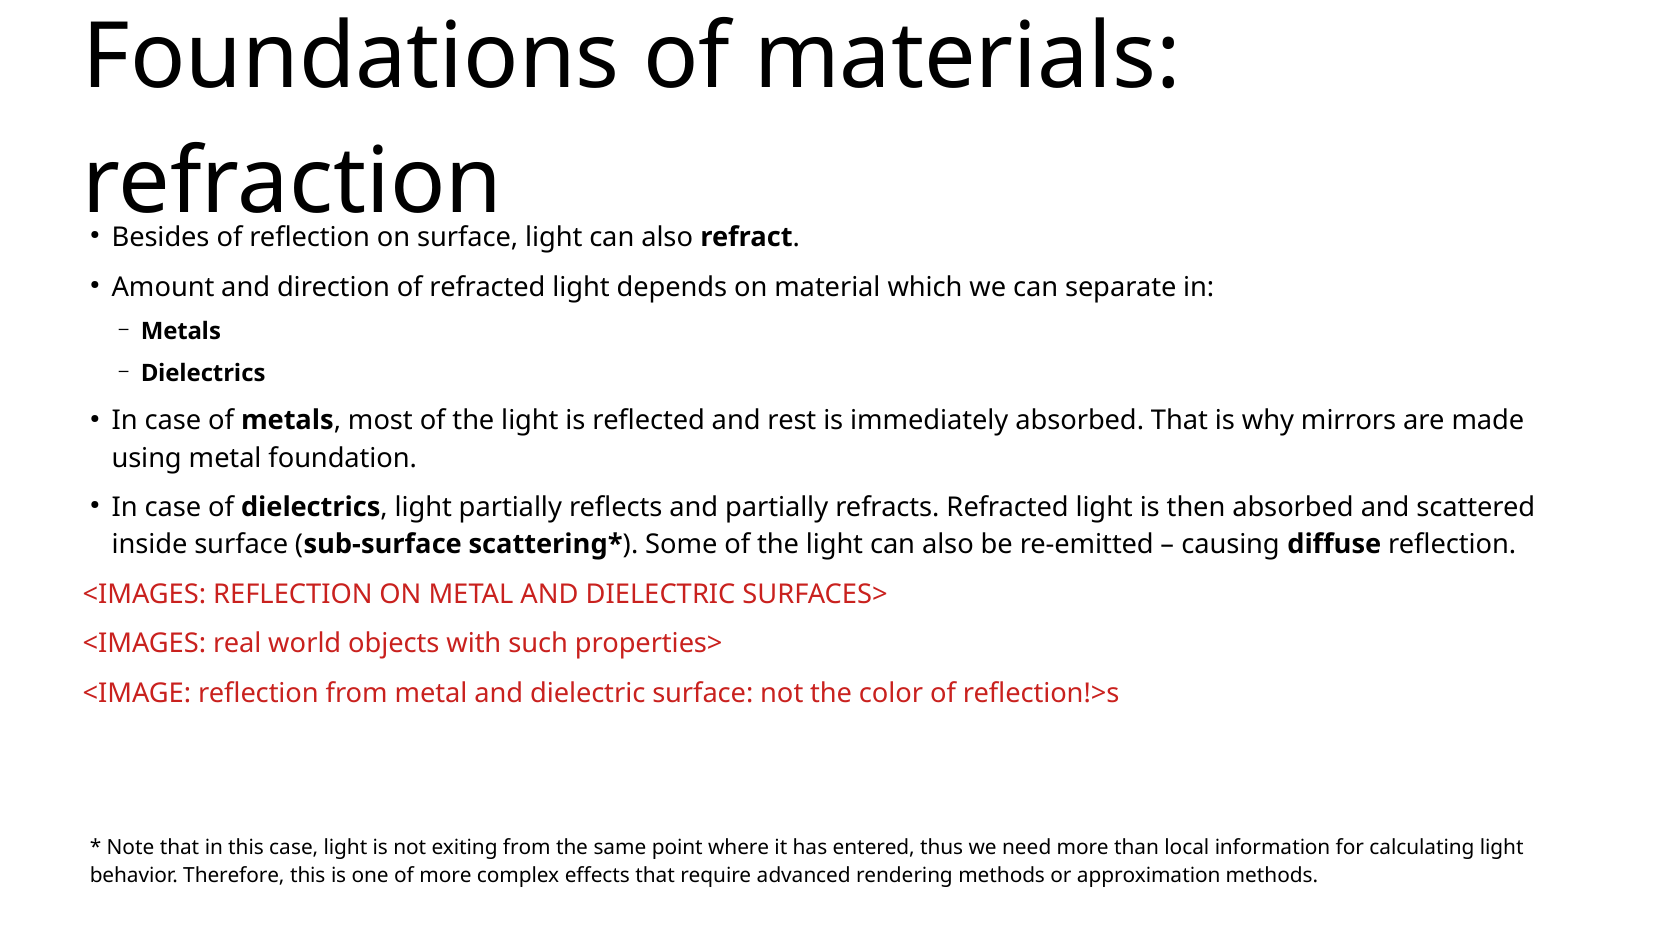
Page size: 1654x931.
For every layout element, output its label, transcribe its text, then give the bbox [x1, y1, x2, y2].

title Foundations of materials: refraction [82, 7, 1571, 217]
list Besides of reflection on surface, light can also refract. Amount and direction of refracted light depends on material which we can separate in: Metals Dielectrics In case of metals, most of the light is reflected and rest is immediately absorbed. That is why mirrors are made using metal foundation. In case of dielectrics, light partially reflects and partially refracts. Refracted light is then absorbed and scattered inside surface (sub-surface scattering*). Some of the light can also be re-emitted – causing diffuse reflection. <IMAGES: REFLECTION ON METAL AND DIELECTRIC SURFACES> <IMAGES: real world objects with such properties> <IMAGE: reflection from metal and dielectric surface: not the color of reflection!>s [82, 217, 1571, 758]
text_box * Note that in this case, light is not exiting from the same point where it has entered, thus we need more than local information for calculating light behavior. Therefore, this is one of more complex effects that require advanced rendering methods or approximation methods. [75, 825, 1546, 913]
